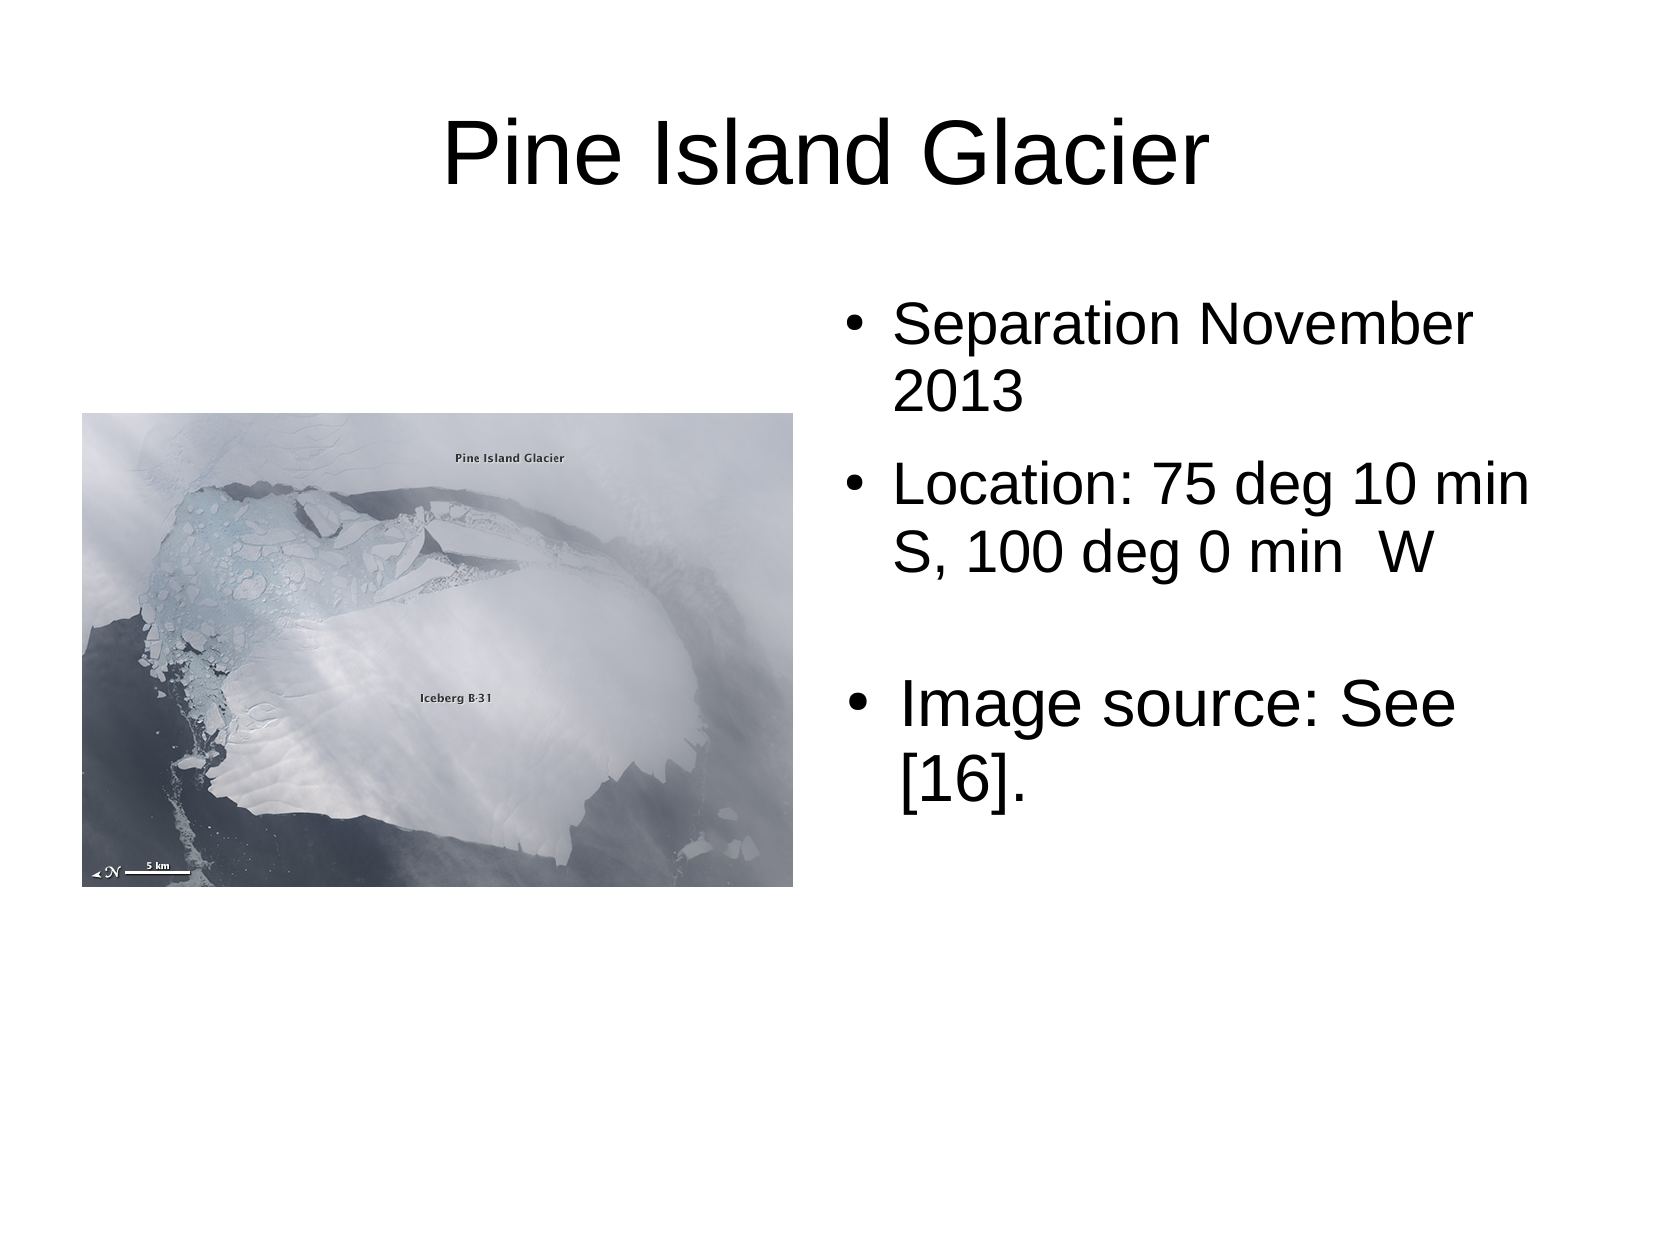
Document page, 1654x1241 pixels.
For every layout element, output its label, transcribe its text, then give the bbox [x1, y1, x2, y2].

title Pine Island Glacier [82, 49, 1571, 257]
picture [82, 413, 793, 887]
list Image source: See [16]. [828, 665, 1539, 1009]
list Separation November 2013 Location: 75 deg 10 min S, 100 deg 0 min W [828, 290, 1539, 634]
